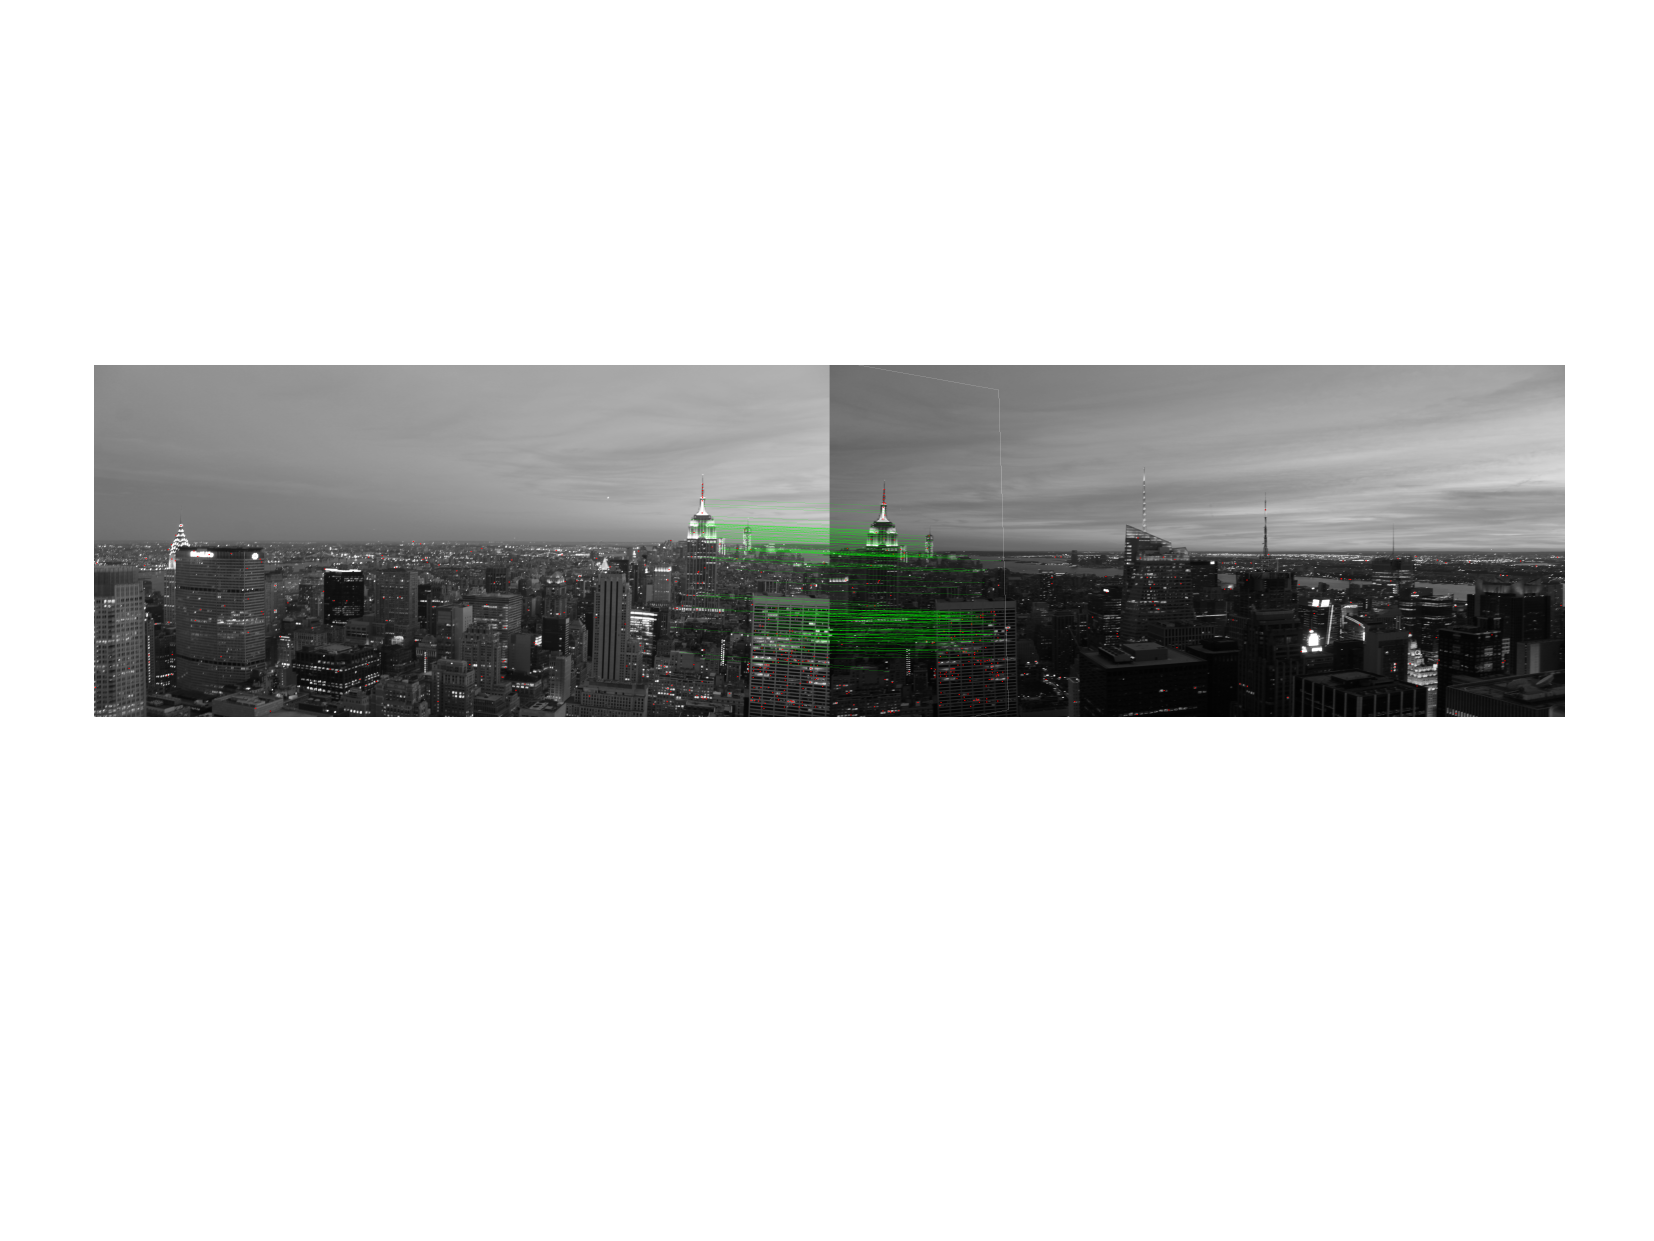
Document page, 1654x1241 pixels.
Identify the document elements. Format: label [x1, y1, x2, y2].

picture [94, 365, 1565, 717]
